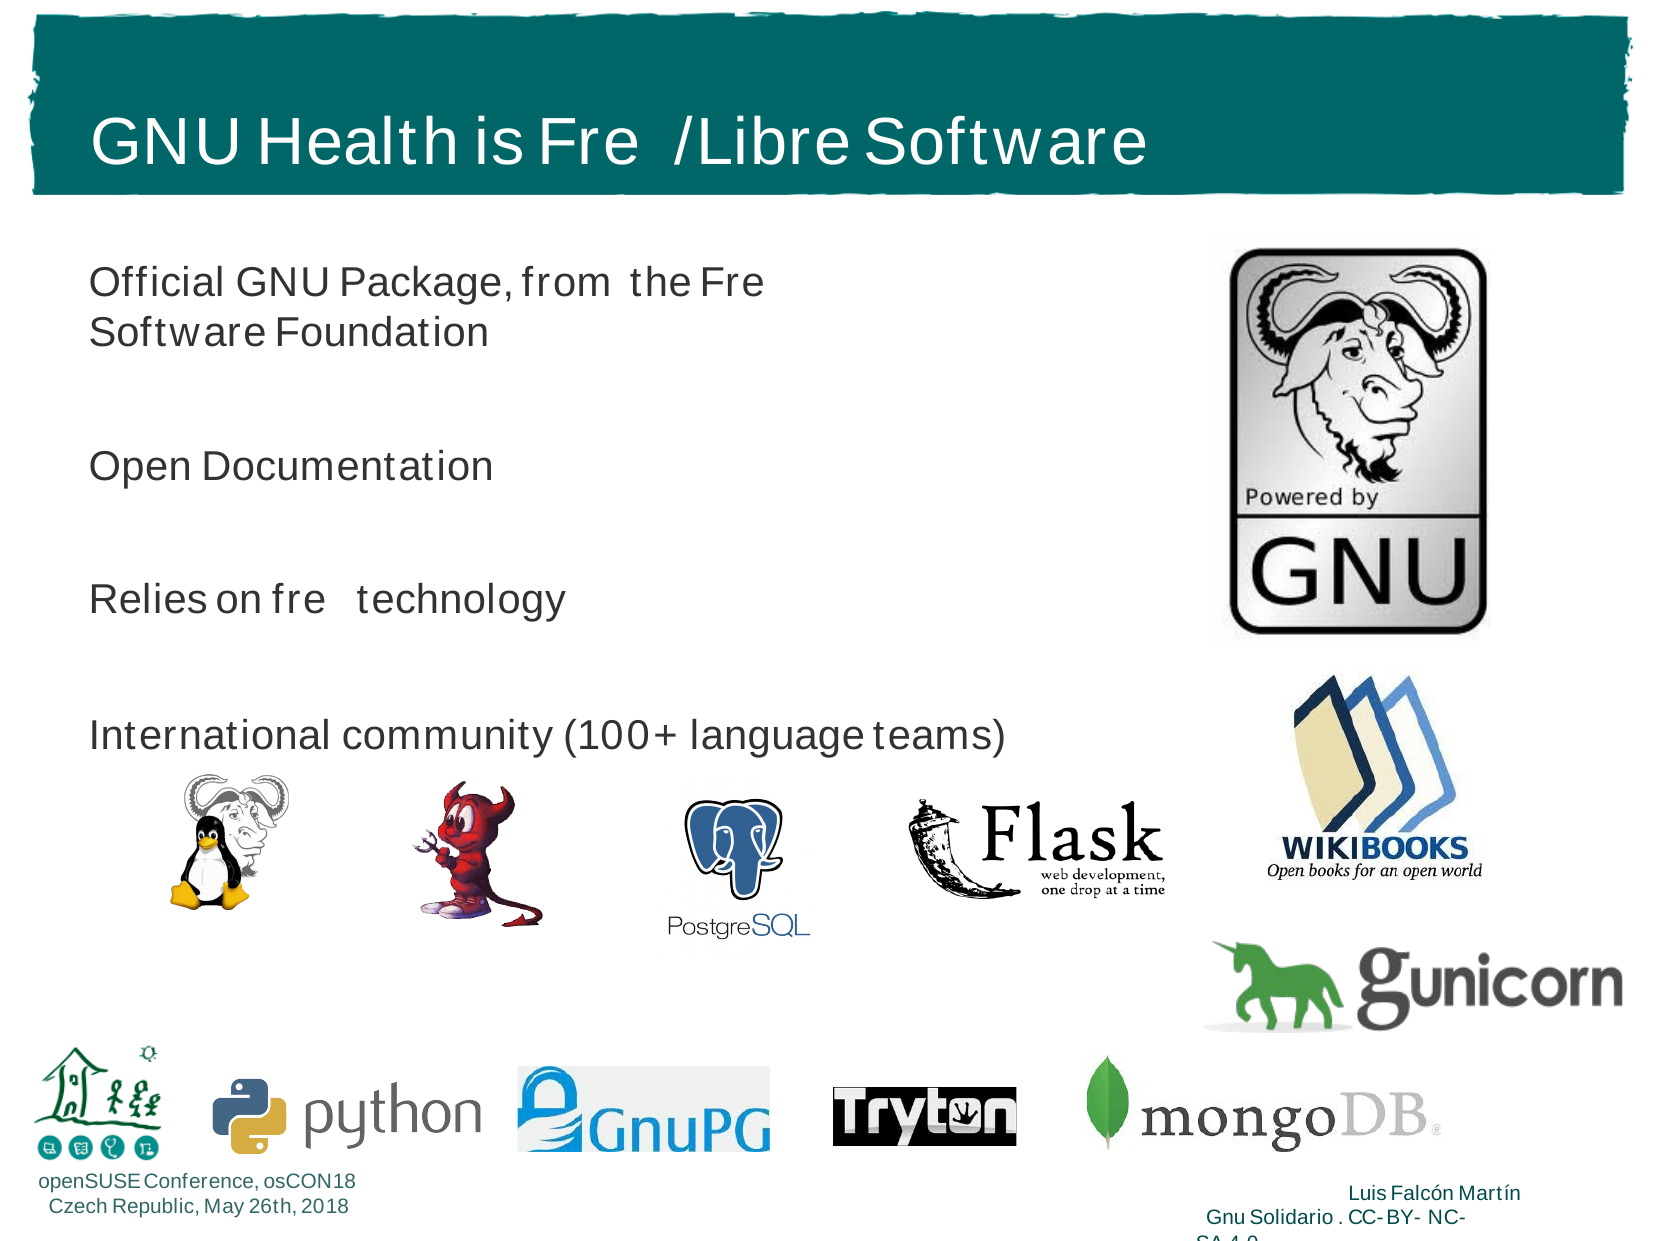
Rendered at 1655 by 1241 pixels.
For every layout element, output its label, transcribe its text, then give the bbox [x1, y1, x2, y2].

text_box [170, 774, 289, 910]
text_box [1202, 941, 1622, 1033]
text_box [210, 1077, 483, 1155]
text_box [1211, 236, 1495, 646]
text_box [1268, 666, 1482, 880]
title GNUHealthisFre/LibreSoftware [48, 74, 1607, 179]
text_box [518, 1066, 770, 1152]
text_box OfficialGNUPackage,from theFre SoftwareFoundation OpenDocumentation Reliesonfre technology Internationalcommunity(100+languageteams) [86, 255, 1196, 702]
text_box [654, 774, 819, 958]
text_box [1087, 1055, 1441, 1152]
text_box LuisFalcónMartín GnuSolidario.CC-BY-NC-SA4.0 [1193, 1179, 1531, 1230]
text_box [409, 780, 544, 928]
text_box [901, 796, 1170, 901]
text_box openSUSEConference,osCON18 CzechRepublic,May26th,2018 [36, 1167, 361, 1218]
text_box [833, 1088, 1016, 1146]
